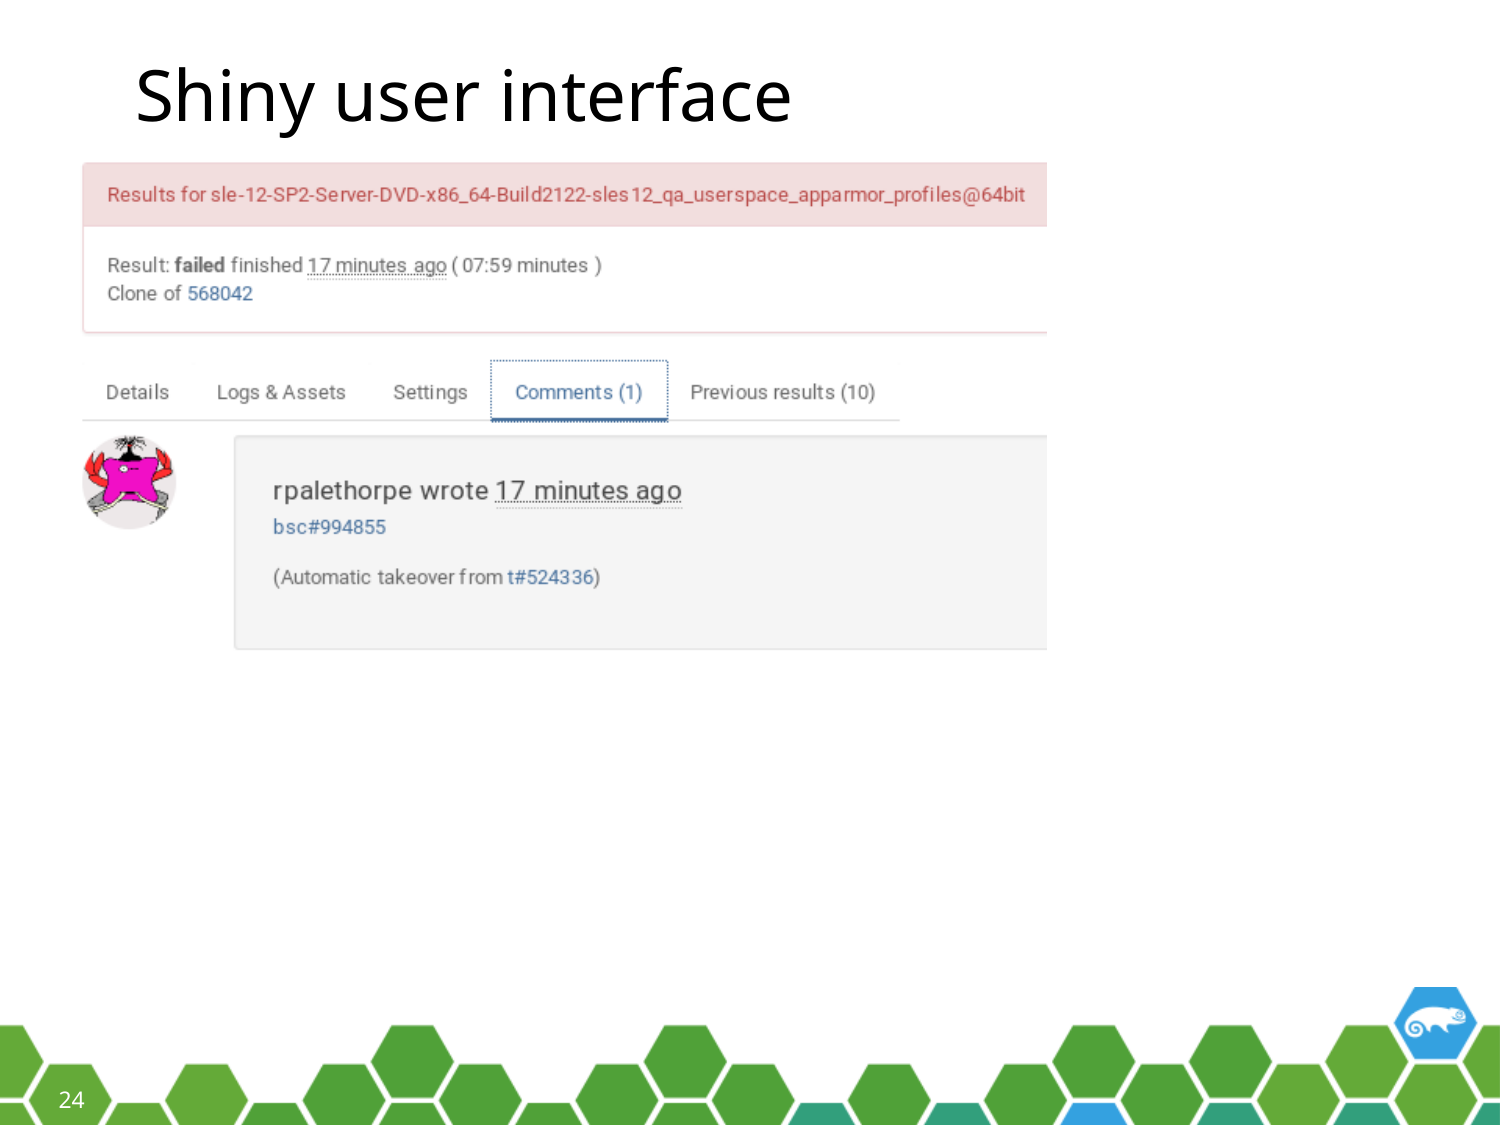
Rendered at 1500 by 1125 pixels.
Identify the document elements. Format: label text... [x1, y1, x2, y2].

picture [0, 987, 1500, 1125]
picture [56, 158, 1047, 669]
title Shiny user interface [135, 12, 1372, 175]
